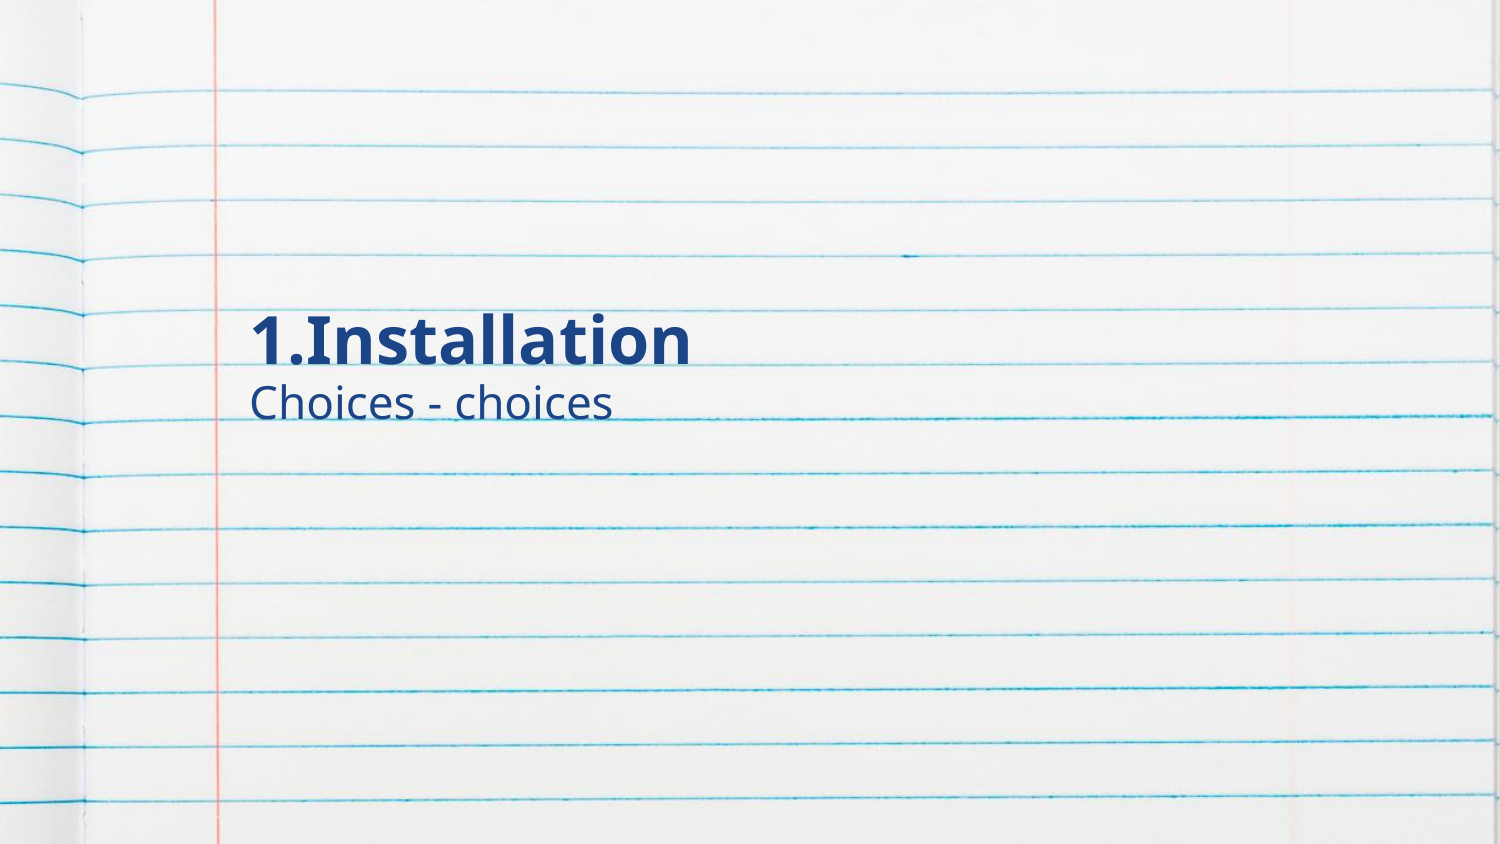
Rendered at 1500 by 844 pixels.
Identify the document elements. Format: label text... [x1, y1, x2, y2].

subtitle Choices - choices [249, 373, 1388, 503]
picture [0, 0, 1500, 844]
title 1.Installation [249, 187, 1388, 373]
